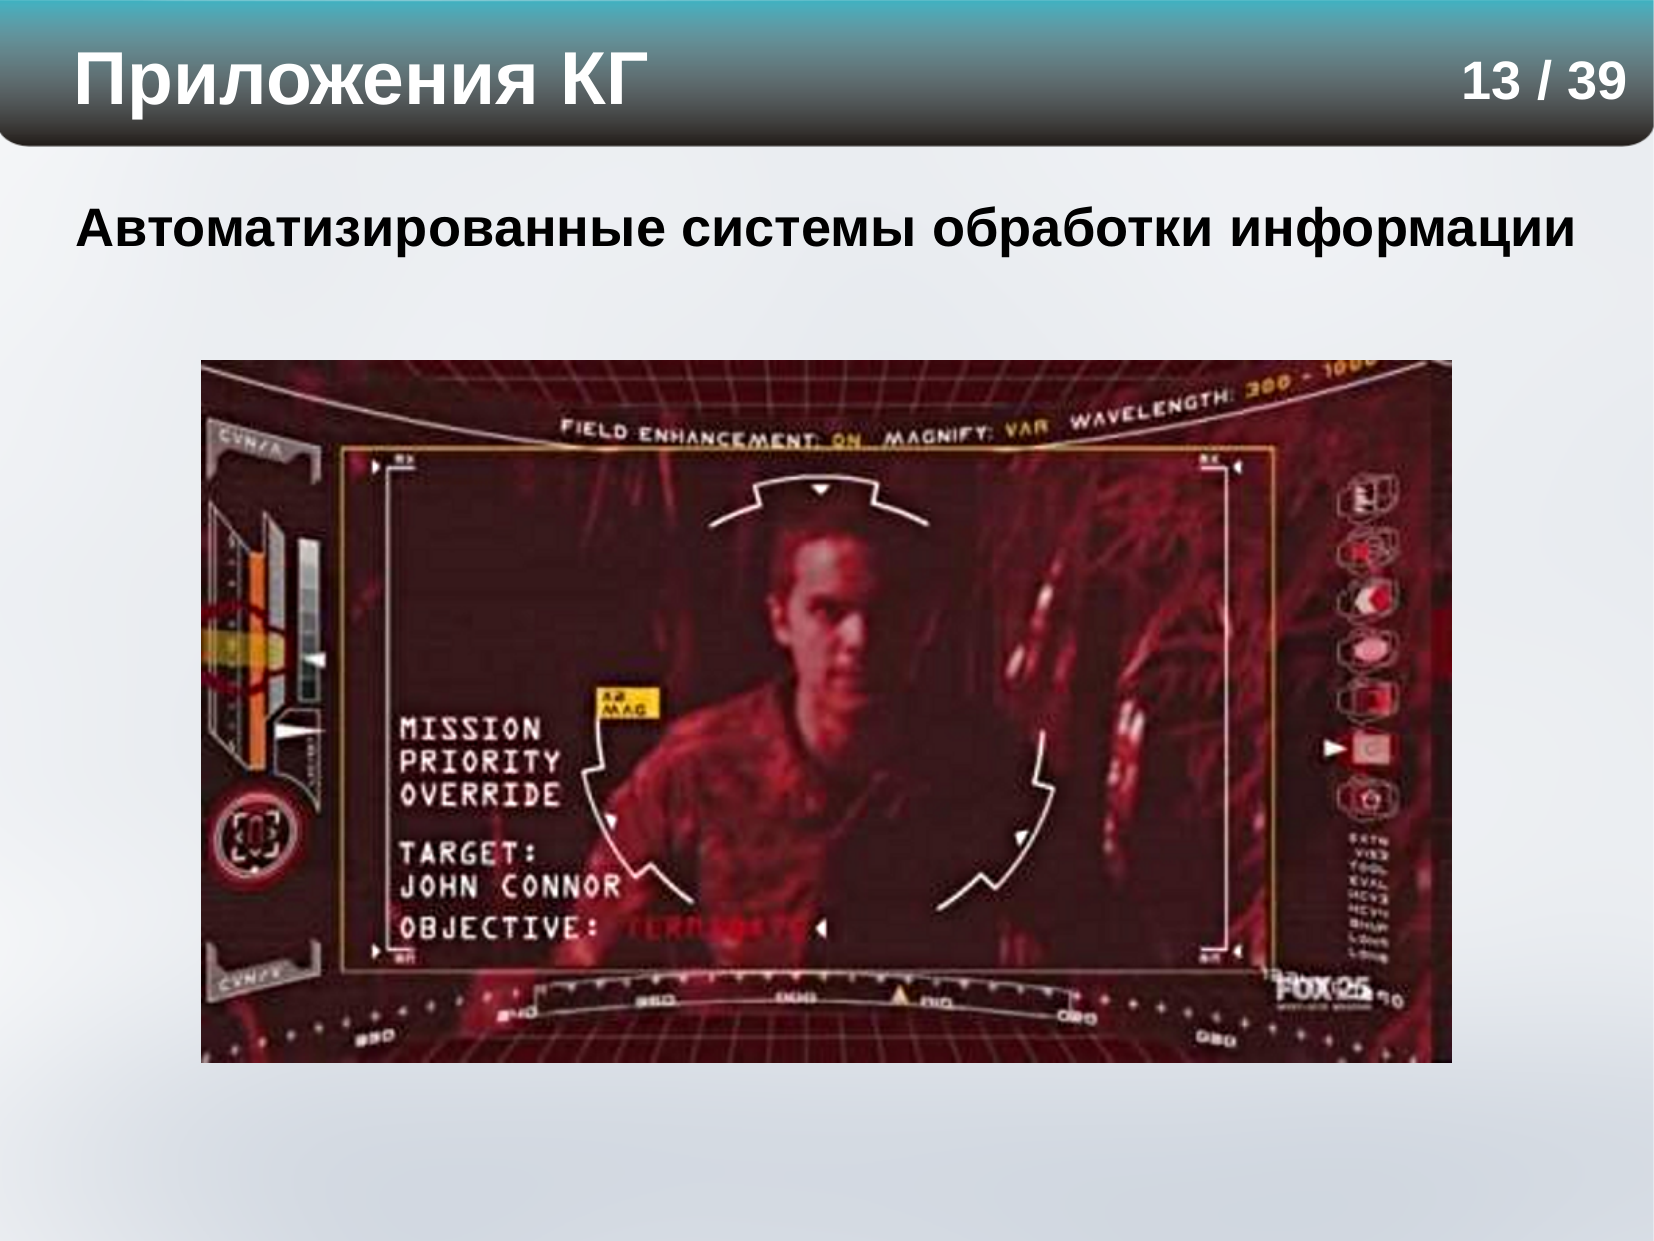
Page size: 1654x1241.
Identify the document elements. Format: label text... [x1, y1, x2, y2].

text_box <номер> / 39 [1446, 42, 1654, 179]
text_box Приложения КГ [59, 29, 1241, 129]
picture [0, 0, 1654, 190]
picture [0, 266, 1654, 1241]
text_box Автоматизированные системы обработки информации [0, 190, 1654, 266]
